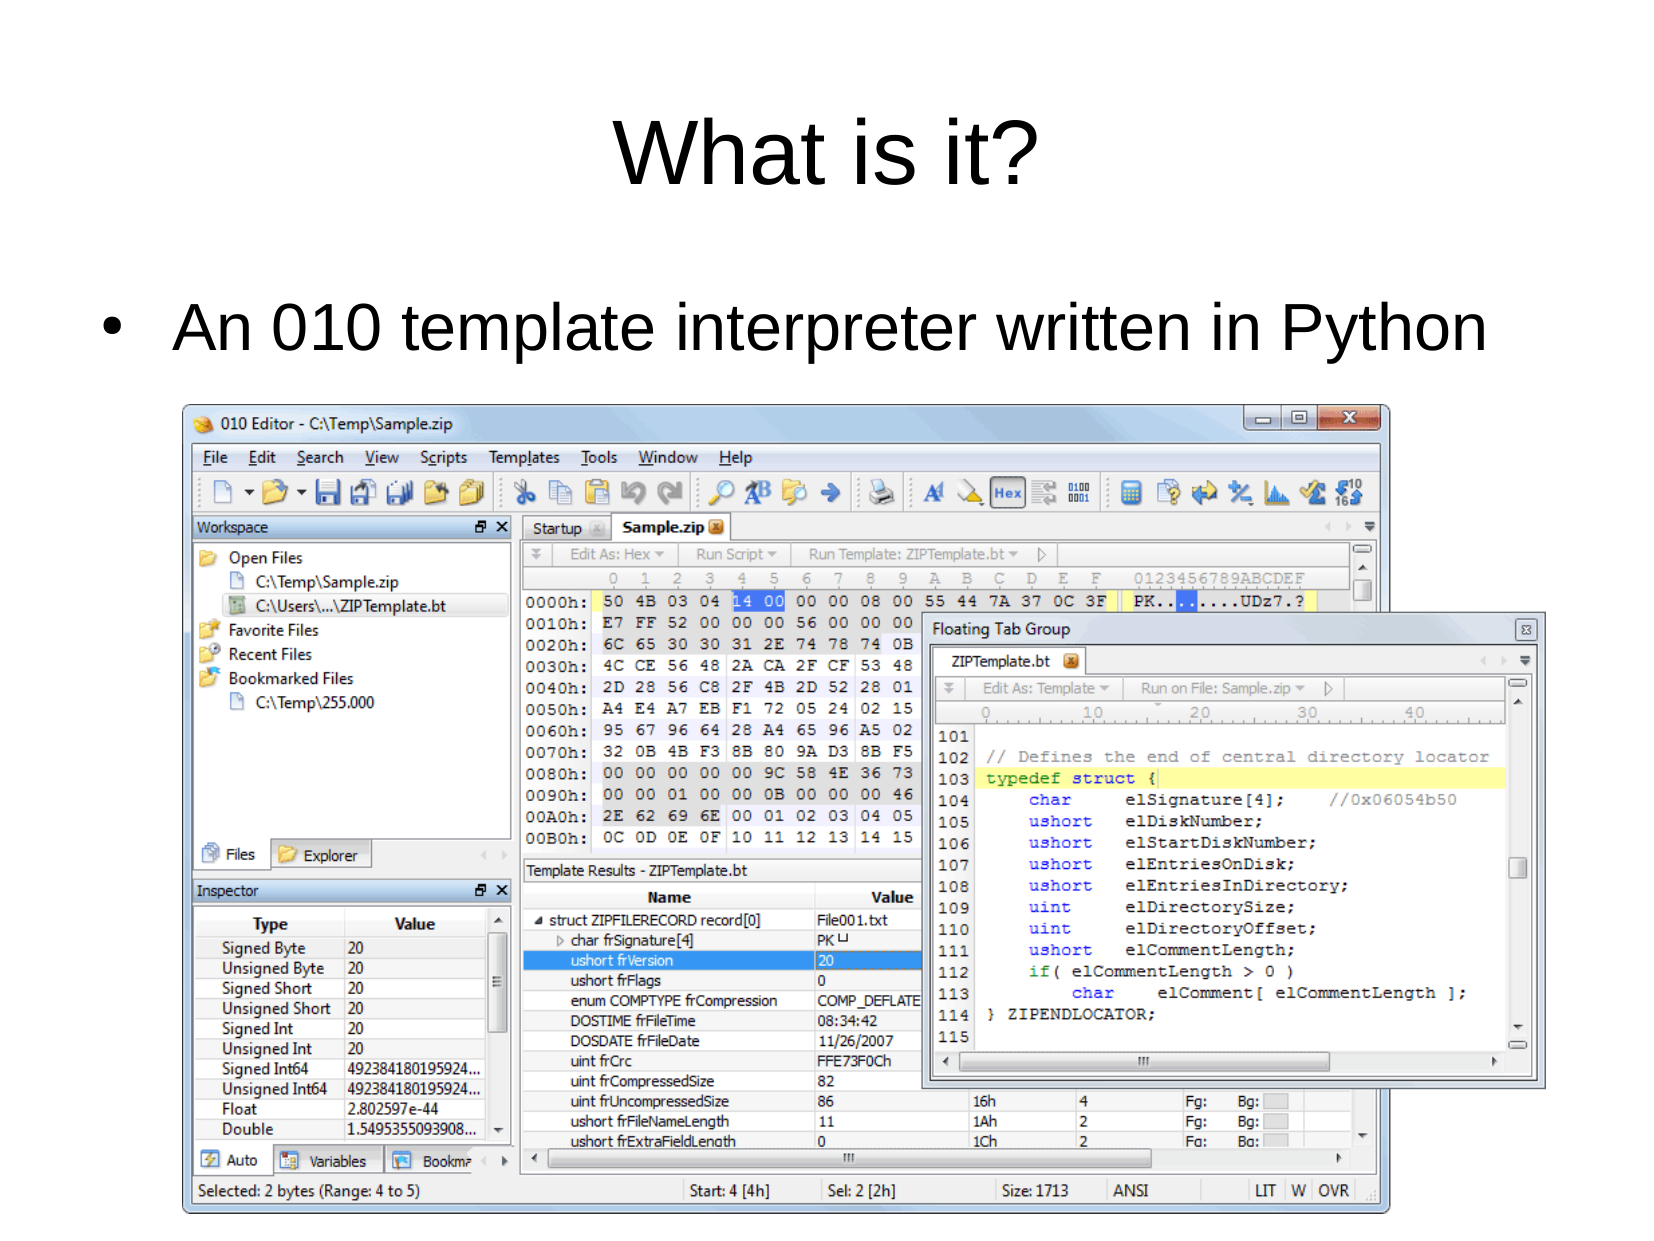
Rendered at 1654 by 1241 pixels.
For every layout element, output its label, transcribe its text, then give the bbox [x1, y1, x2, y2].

title What is it? [82, 49, 1571, 257]
picture [182, 404, 1546, 1214]
list An 010 template interpreter written in Python [82, 290, 1571, 1010]
